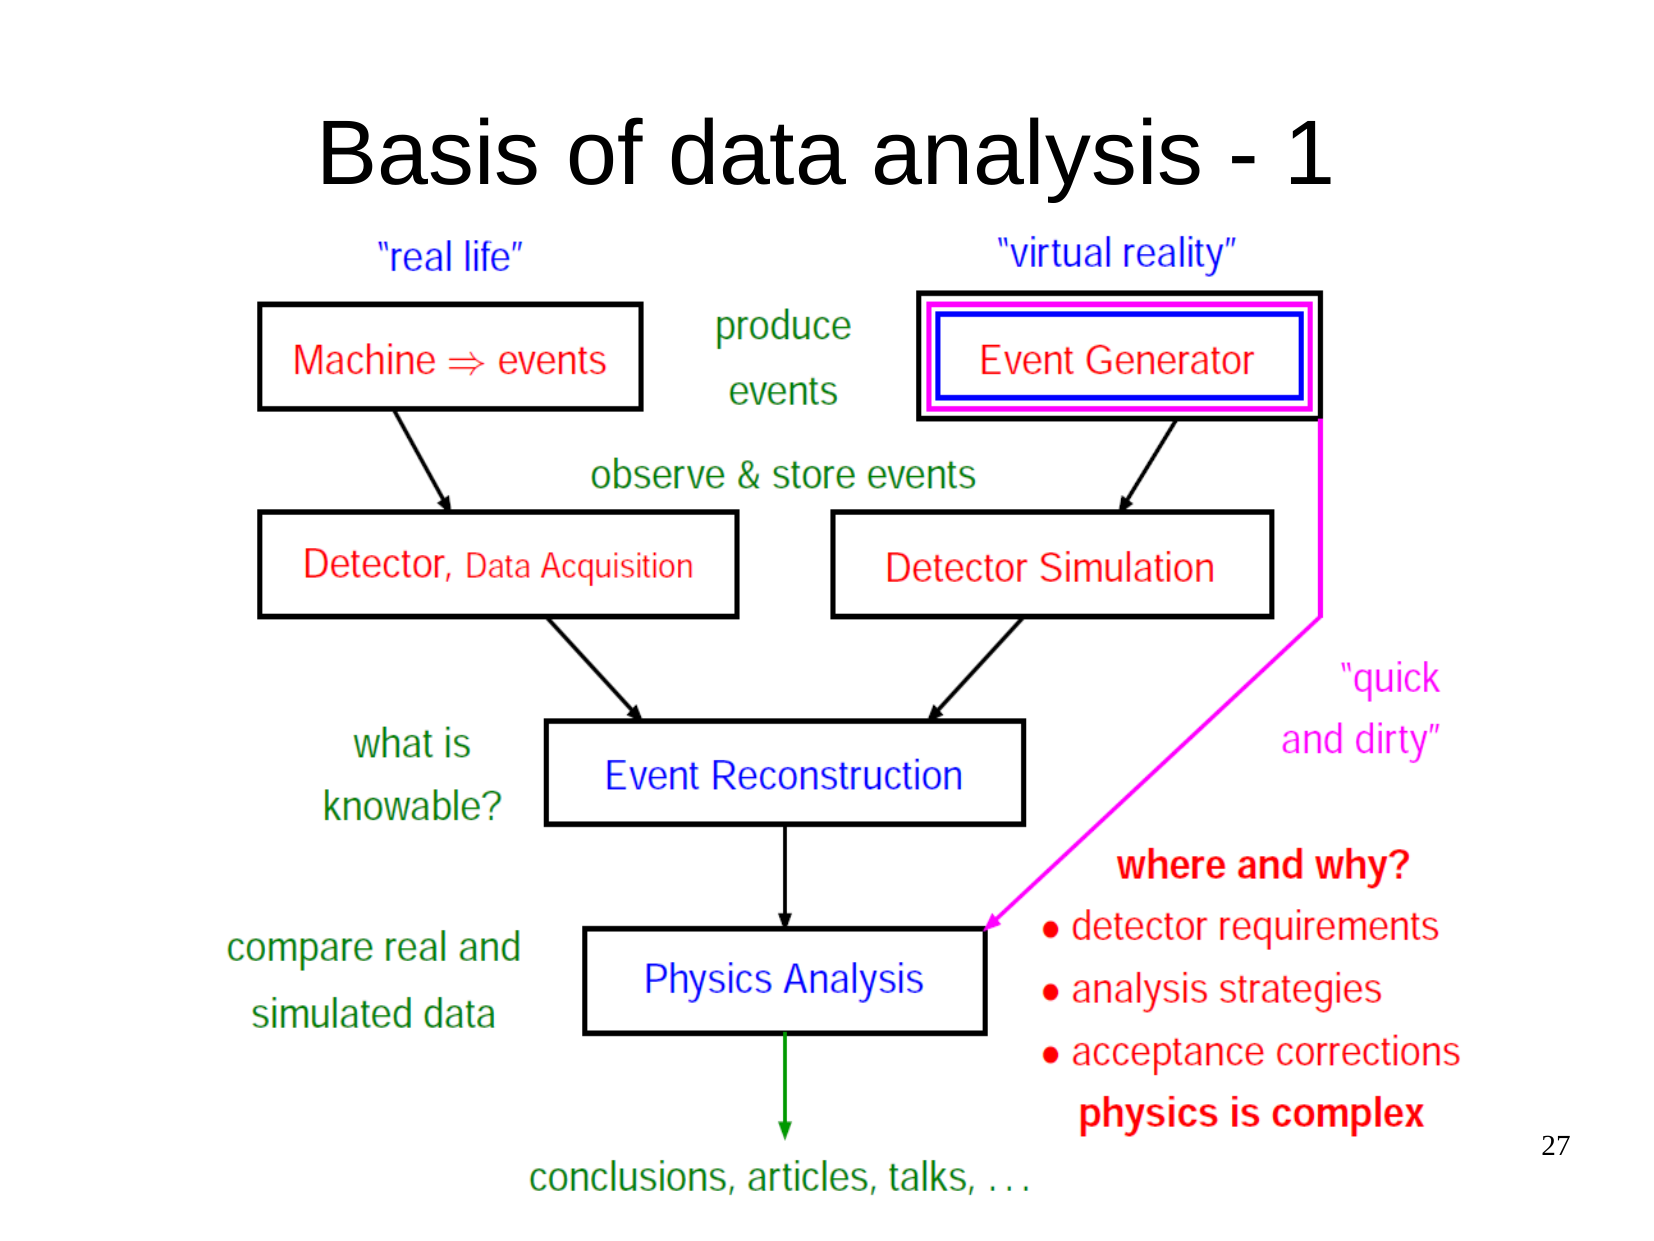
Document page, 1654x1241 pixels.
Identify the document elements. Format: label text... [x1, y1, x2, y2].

picture [210, 207, 1501, 1231]
title Basis of data analysis - 1 [82, 49, 1571, 257]
